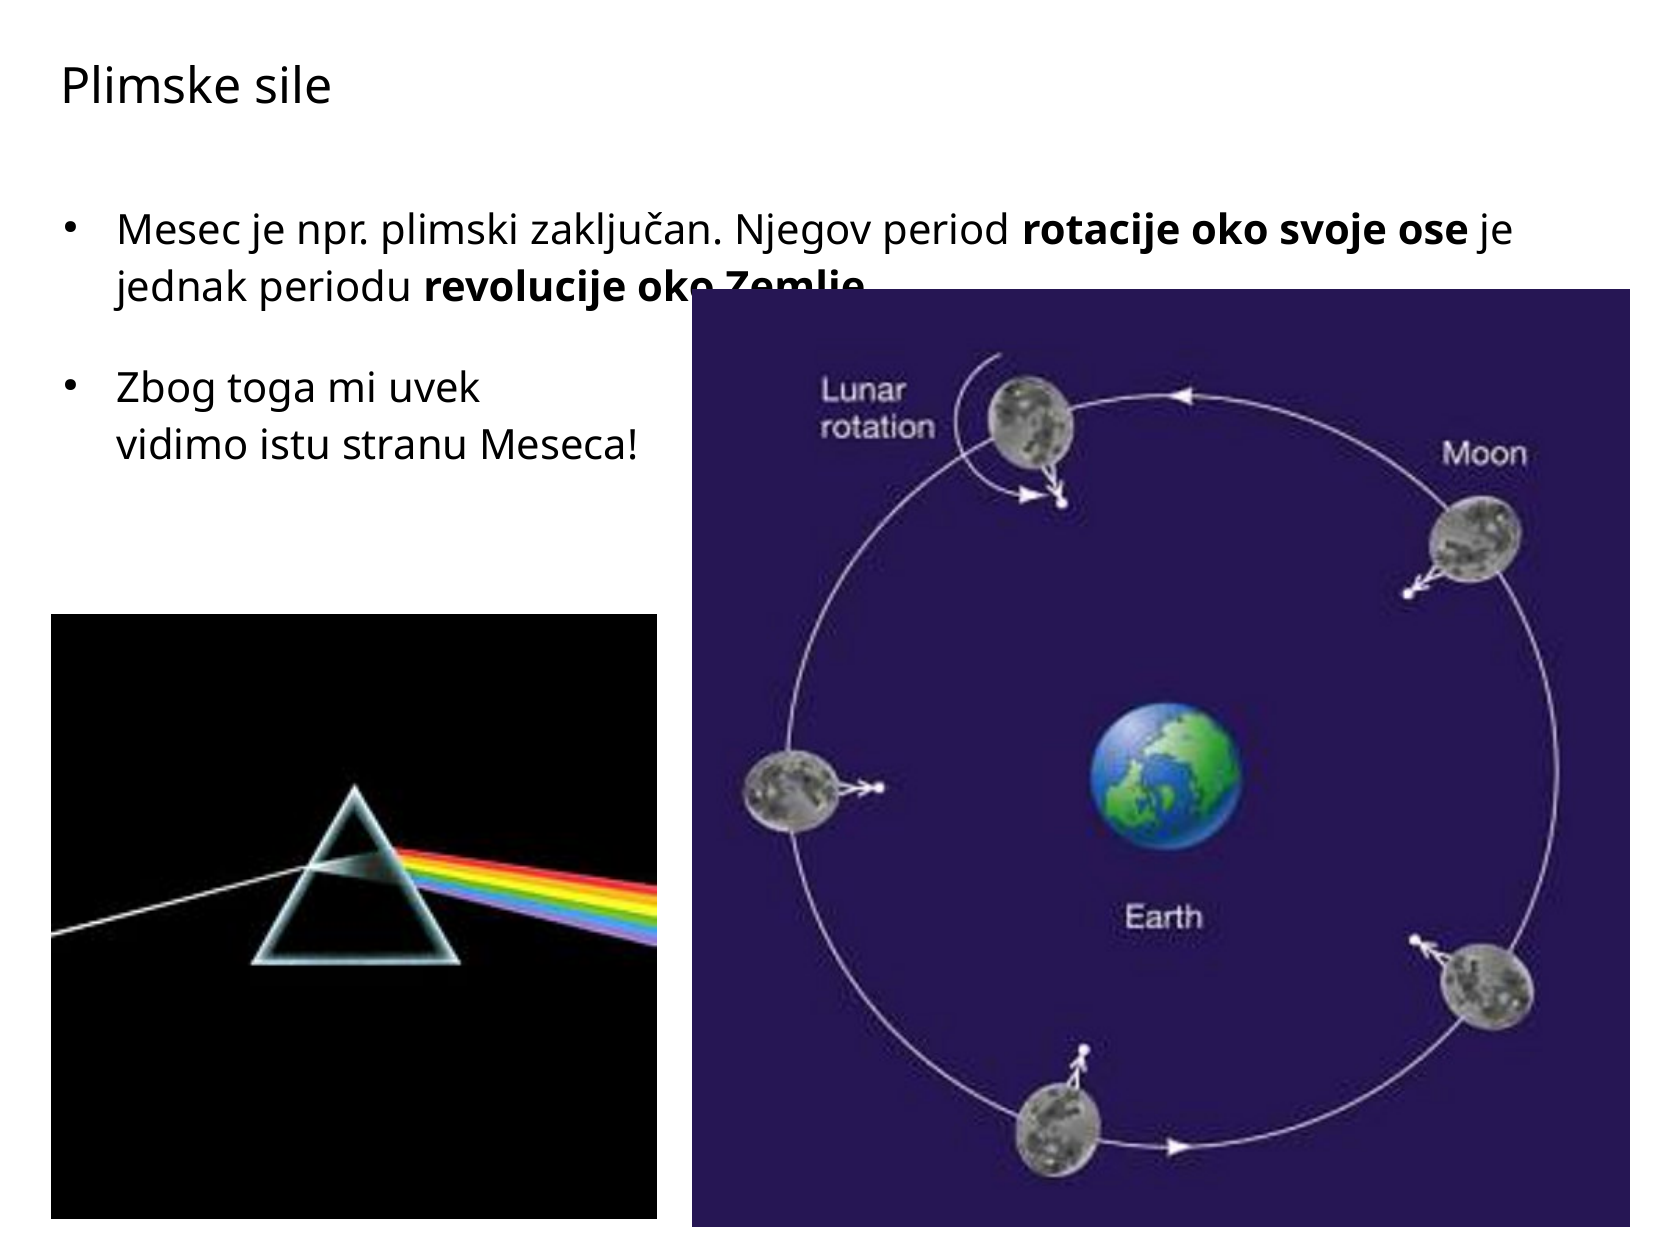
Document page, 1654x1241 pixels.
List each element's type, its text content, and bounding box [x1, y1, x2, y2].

picture [692, 289, 1630, 1227]
picture [51, 614, 657, 1219]
list Mesec je npr. plimski zaključan. Njegov period rotacije oko svoje ose je jednak periodu revolucije oko Zemlje. Zbog toga mi uvek vidimo istu stranu Meseca! [45, 199, 1635, 1173]
title Plimske sile [59, 17, 1648, 150]
